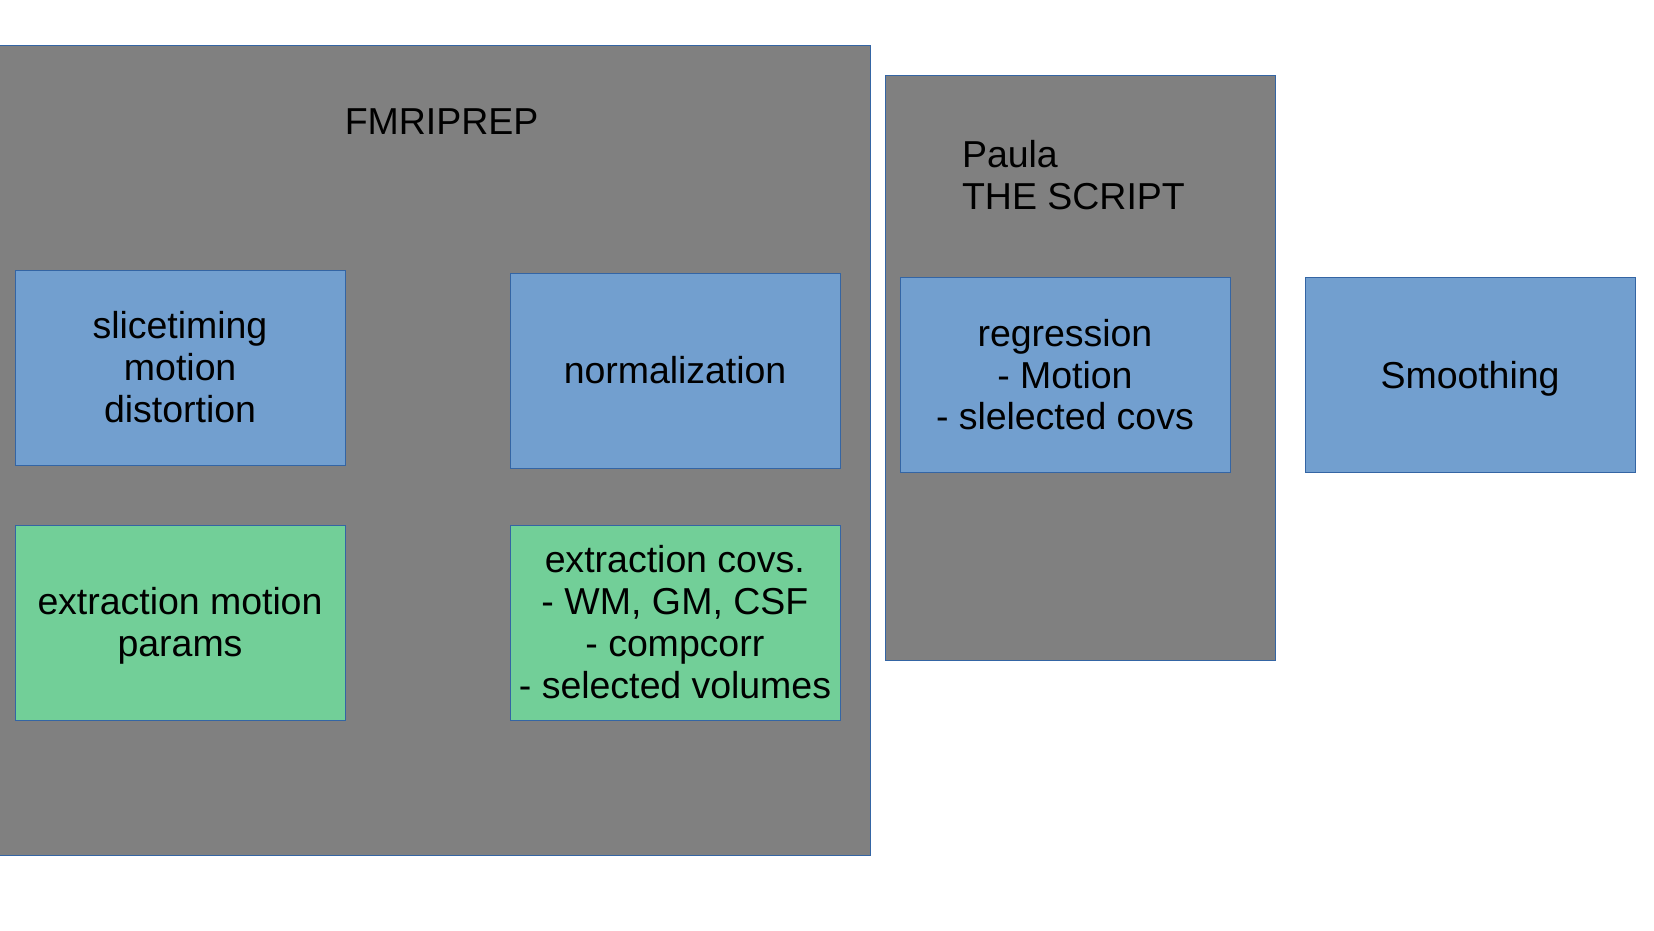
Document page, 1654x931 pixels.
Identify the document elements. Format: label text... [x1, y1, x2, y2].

text_box [885, 75, 1276, 661]
text_box normalization [510, 273, 841, 469]
text_box FMRIPREP [330, 93, 554, 151]
text_box slicetiming motion distortion [15, 270, 346, 466]
text_box extraction covs. - WM, GM, CSF - compcorr - selected volumes [510, 525, 841, 721]
text_box regression - Motion - slelected covs [900, 277, 1231, 473]
text_box extraction motion params [15, 525, 346, 721]
text_box [0, 45, 871, 856]
text_box Smoothing [1305, 277, 1636, 473]
text_box Paula THE SCRIPT [947, 126, 1201, 226]
